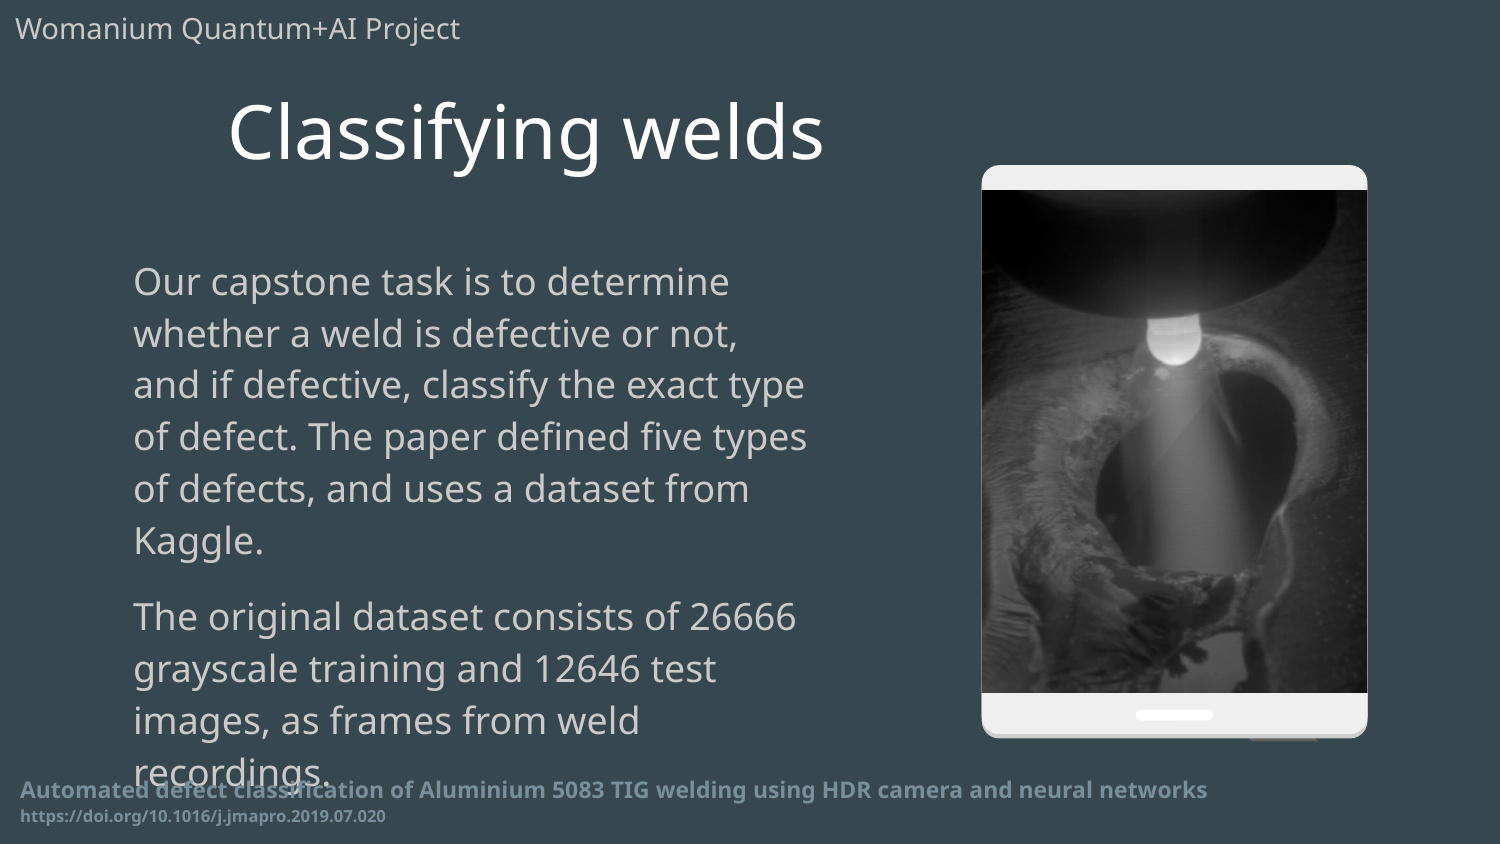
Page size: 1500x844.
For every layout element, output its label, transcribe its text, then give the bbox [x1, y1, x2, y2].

text_box Automated defect classification of Aluminium 5083 TIG welding using HDR camera and neural networks https://doi.org/10.1016/j.jmapro.2019.07.020 [5, 756, 1413, 844]
list Our capstone task is to determine whether a weld is defective or not, and if defective, classify the exact type of defect. The paper defined five types of defects, and uses a dataset from Kaggle. The original dataset consists of 26666 grayscale training and 12646 test images, as frames from weld recordings. [118, 236, 827, 751]
text_box Womanium Quantum+AI Project [0, 0, 612, 61]
title Classifying welds [212, 64, 1368, 215]
text_box [981, 165, 1368, 739]
picture [981, 190, 1367, 692]
